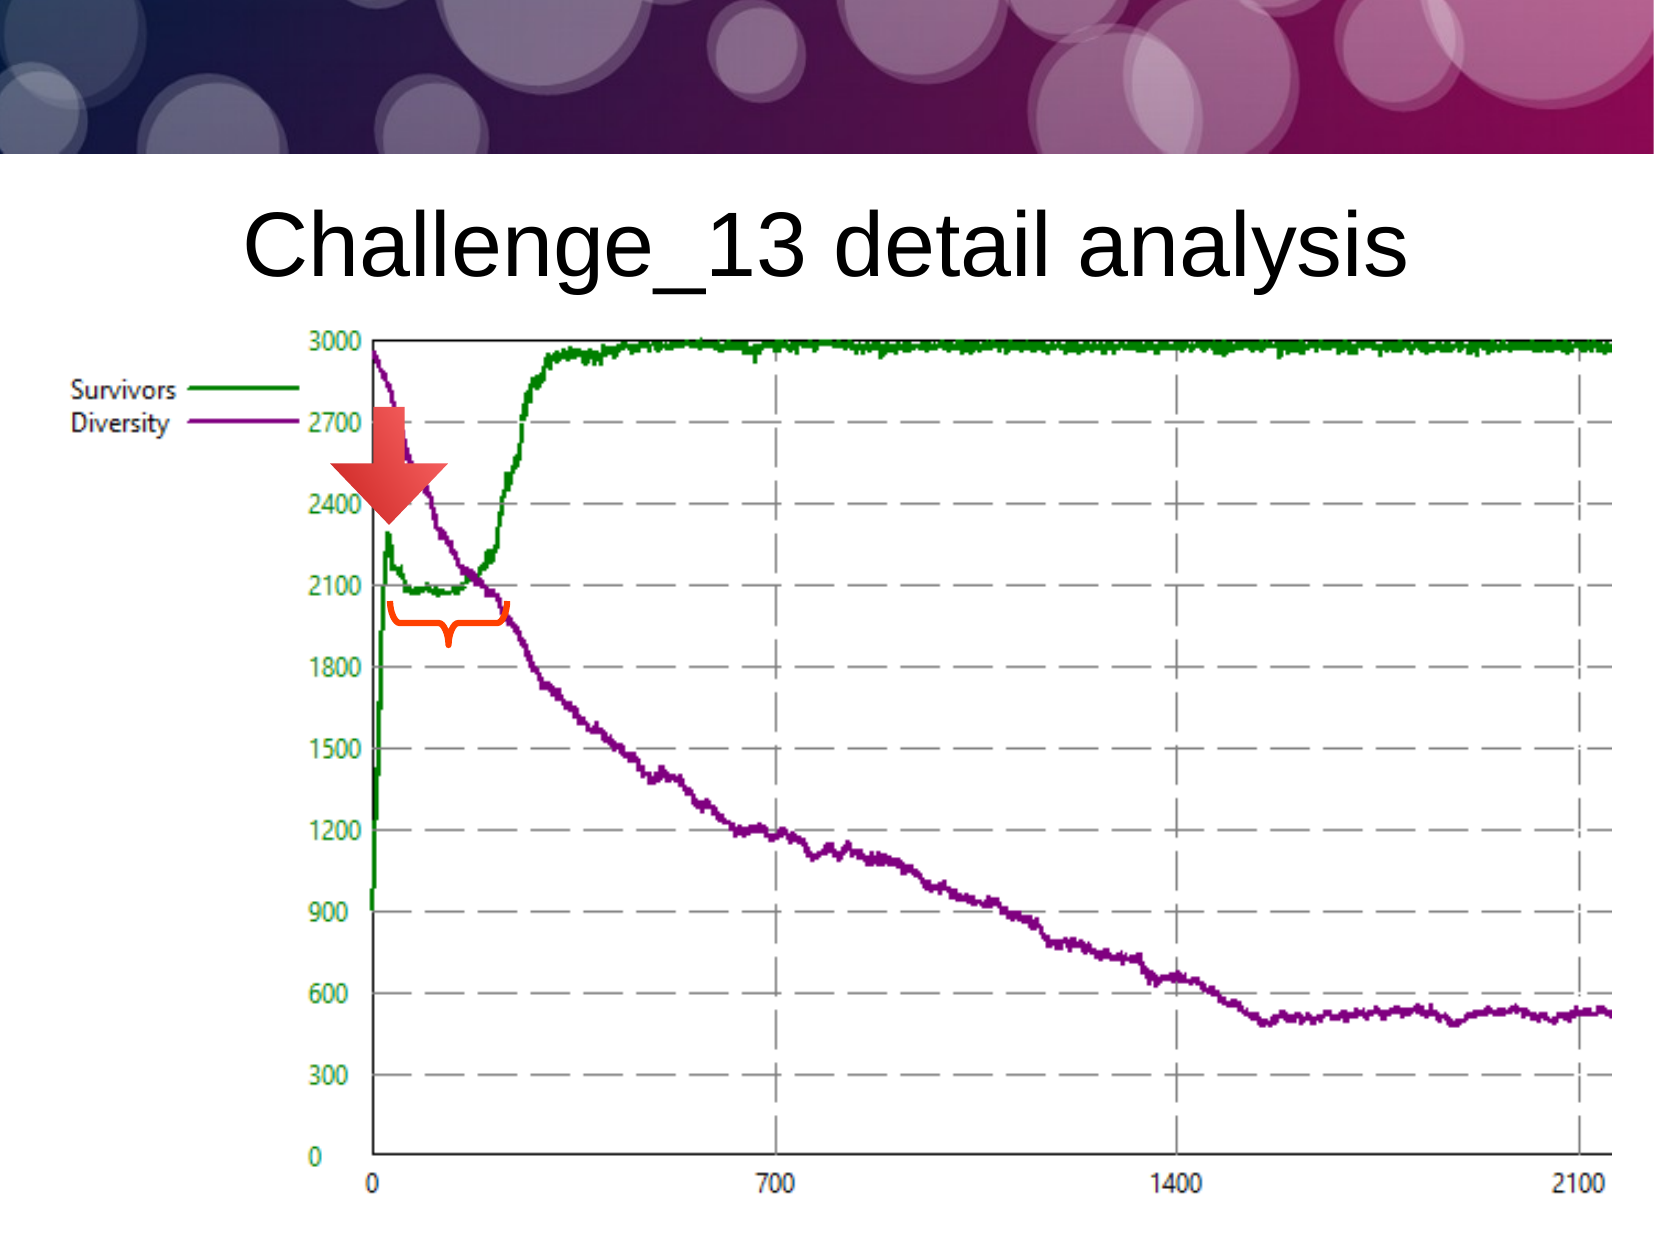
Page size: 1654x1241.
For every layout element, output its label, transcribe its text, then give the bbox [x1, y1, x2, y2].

title Challenge_13 detail analysis [82, 159, 1571, 329]
picture [60, 329, 1612, 1211]
text_box [330, 406, 449, 525]
picture [0, 0, 1654, 154]
